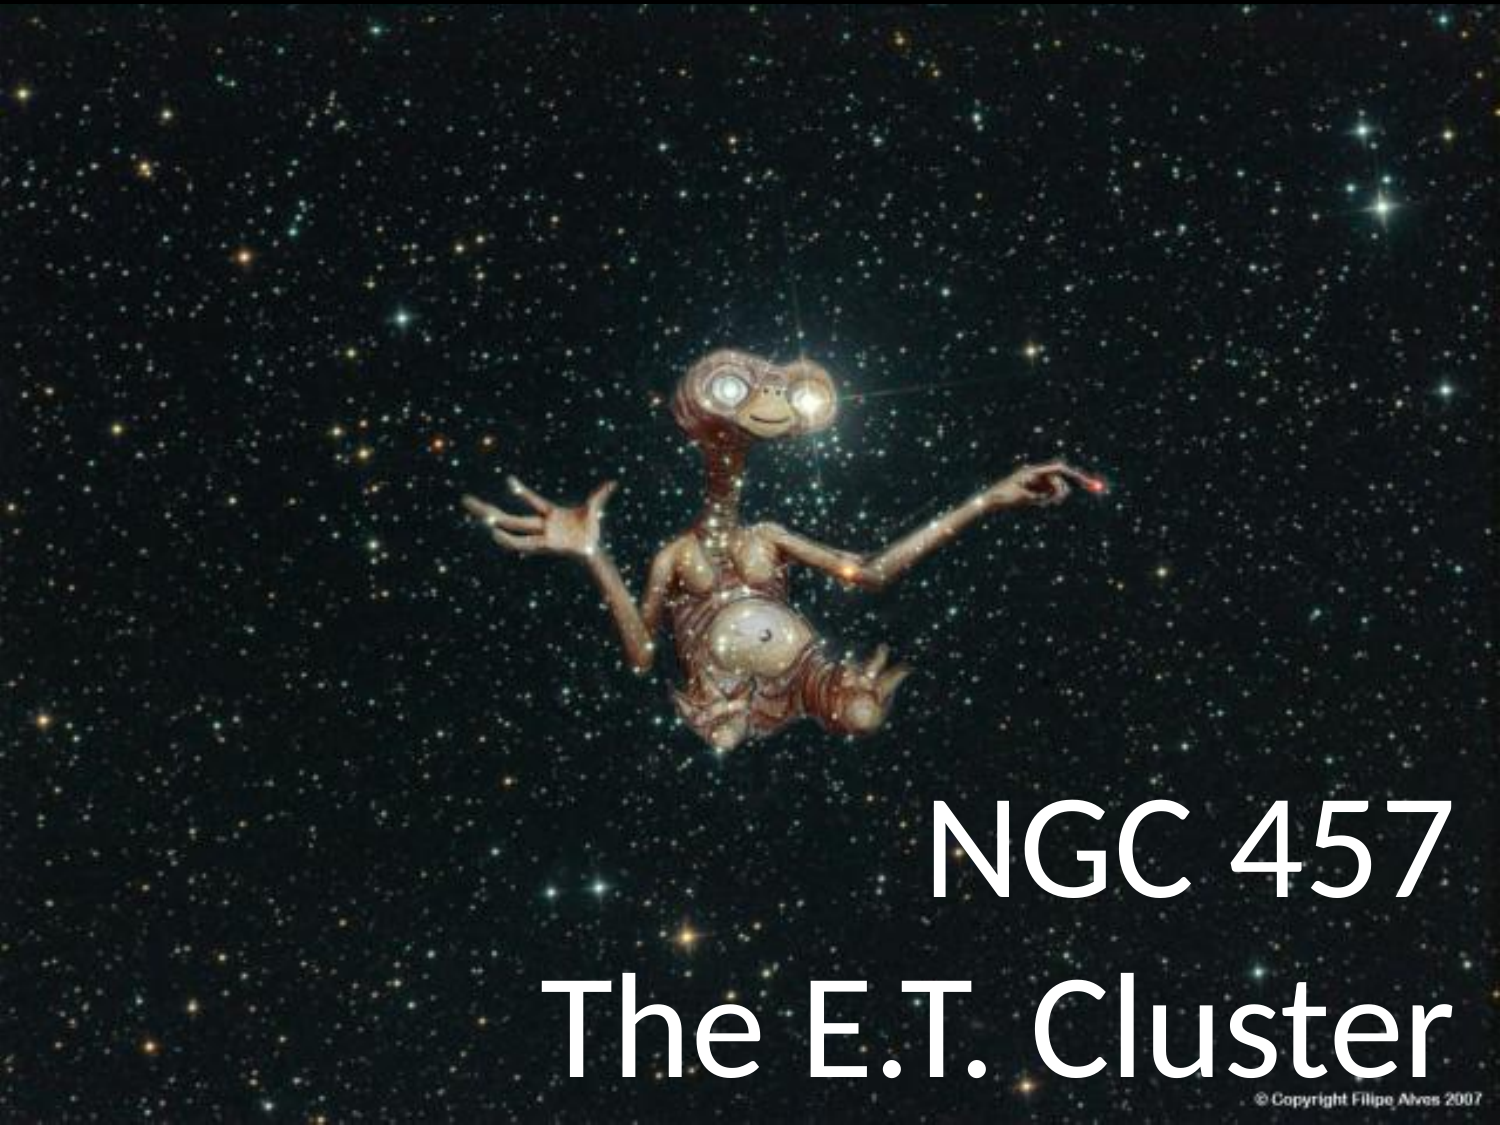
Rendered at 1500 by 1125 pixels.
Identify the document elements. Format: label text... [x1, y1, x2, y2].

text_box NGC 457 The E.T. Cluster [525, 740, 1500, 1119]
picture [0, 4, 1500, 1125]
